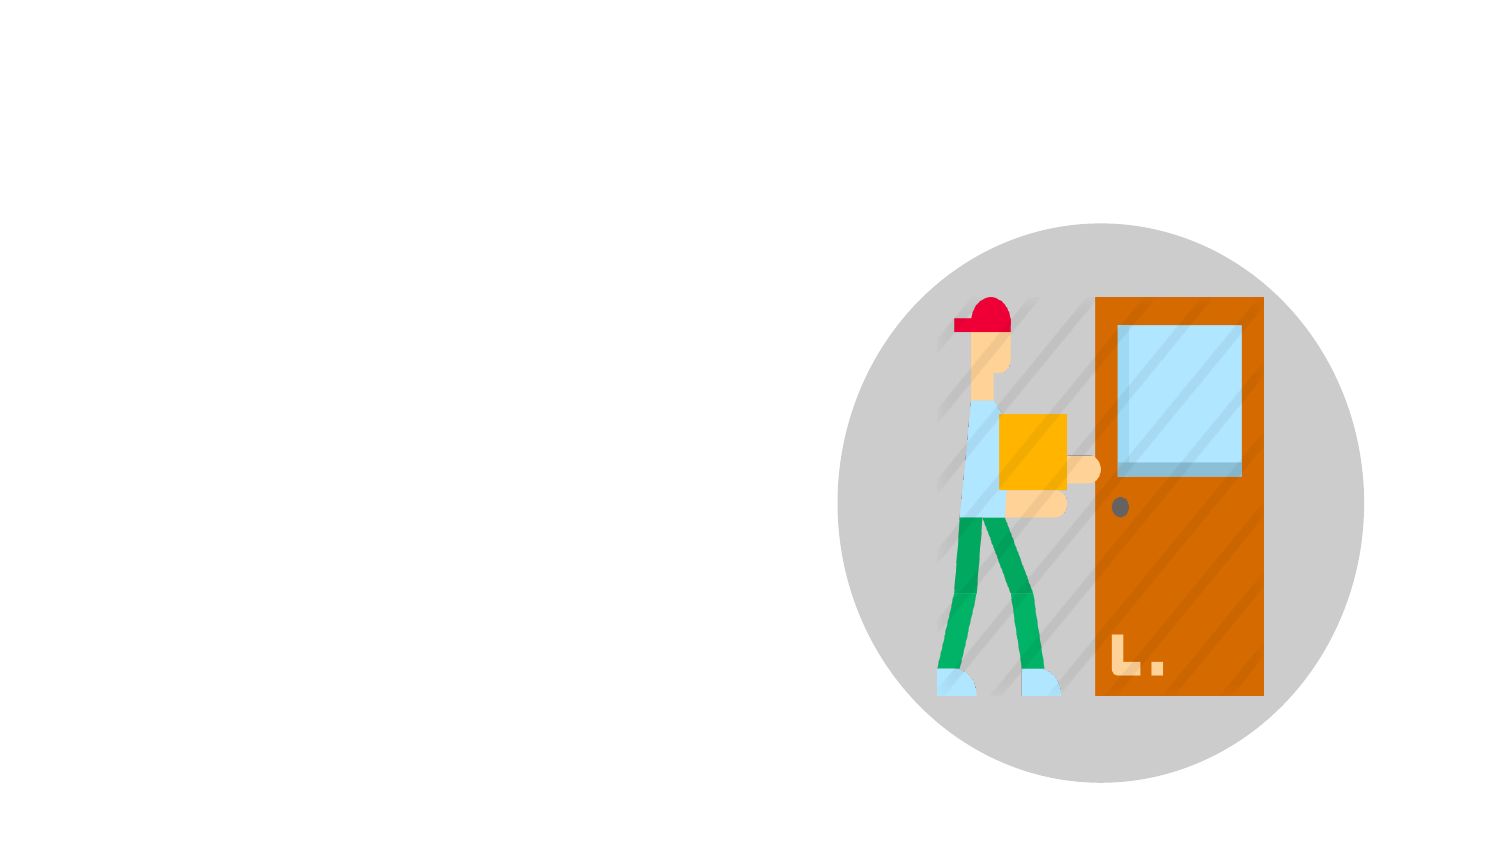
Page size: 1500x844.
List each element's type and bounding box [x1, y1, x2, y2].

picture [937, 297, 1264, 696]
text_box [837, 223, 1365, 783]
